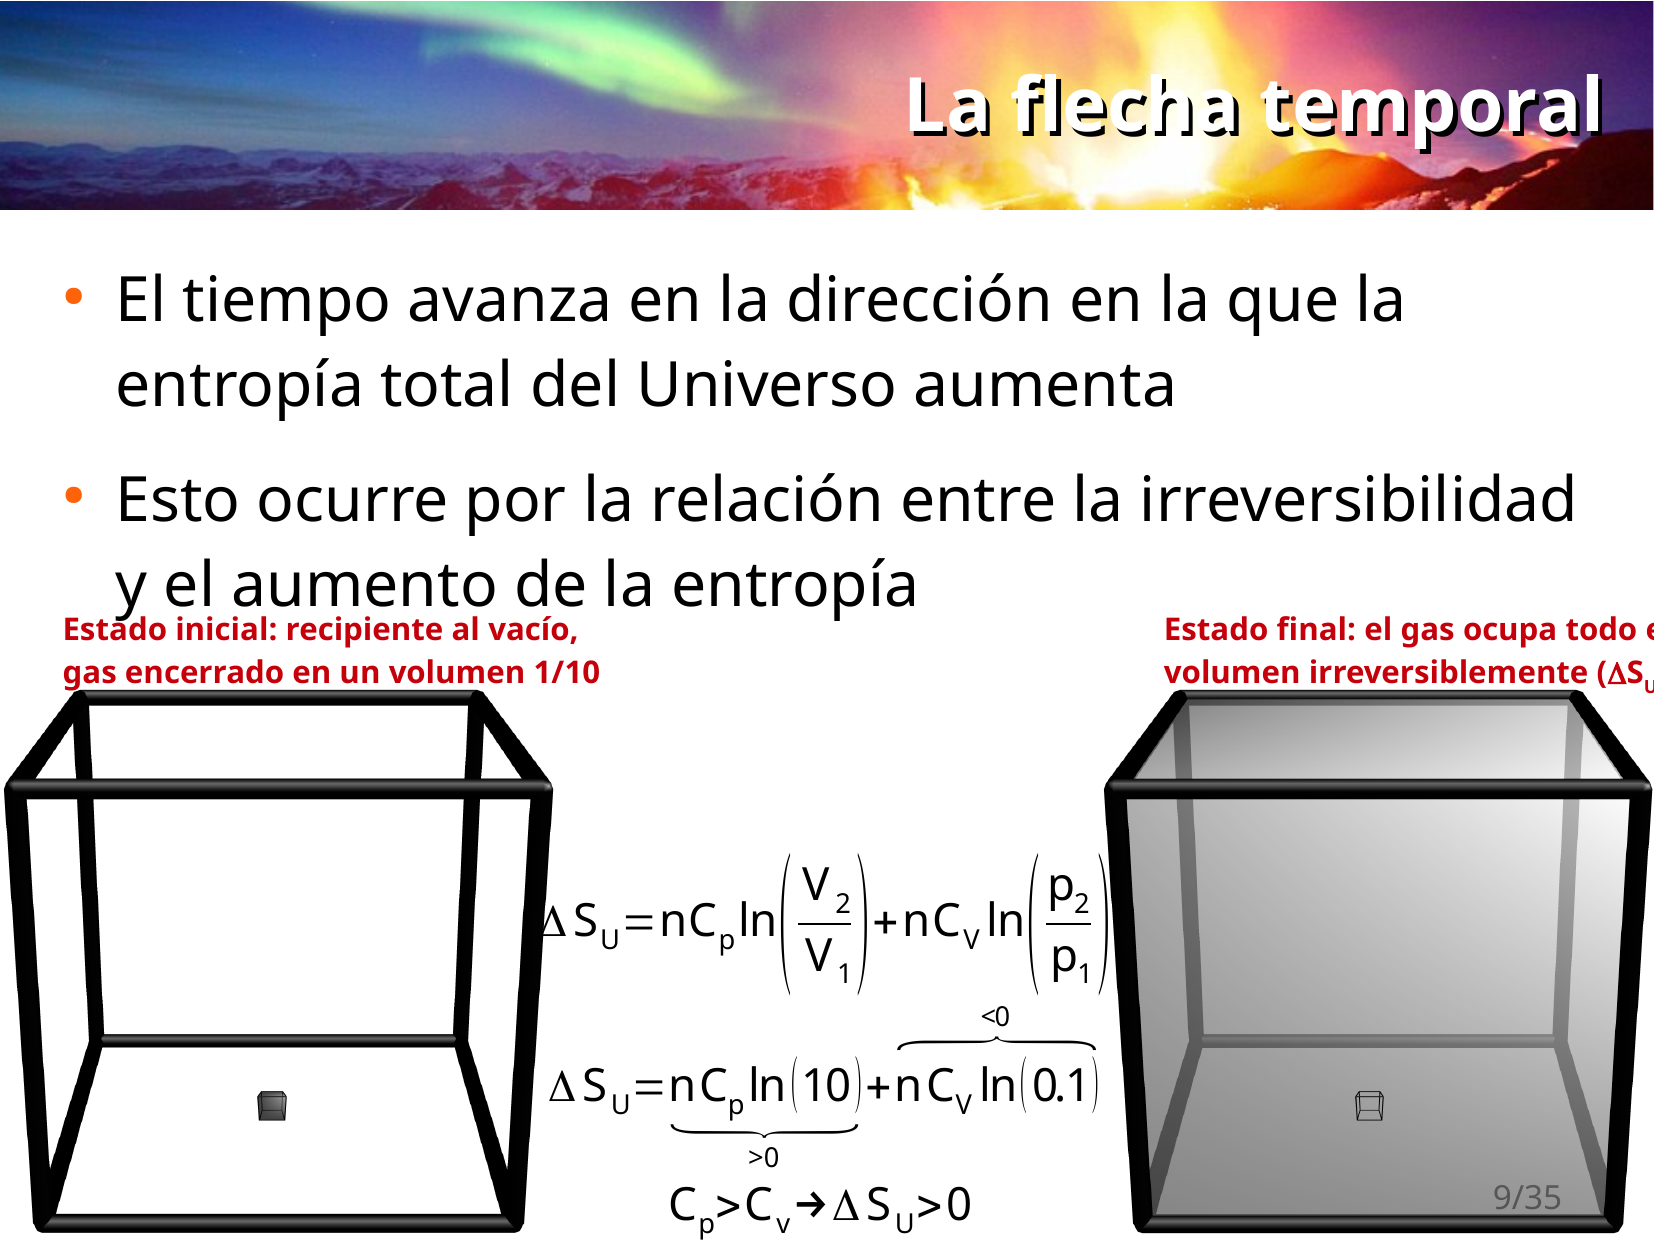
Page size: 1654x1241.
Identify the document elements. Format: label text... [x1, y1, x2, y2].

list El tiempo avanza en la dirección en la que la entropía total del Universo aumenta Esto ocurre por la relación entre la irreversibilidad y el aumento de la entropía [45, 255, 1606, 685]
chart [531, 849, 1118, 1241]
text_box Estado inicial: recipiente al vacío, gas encerrado en un volumen 1/10 [48, 600, 541, 691]
picture [0, 1, 1654, 210]
text_box Estado final: el gas ocupa todo el volumen irreversiblemente (DSU>0) [1149, 600, 1651, 698]
title La flecha temporal [45, 15, 1606, 191]
